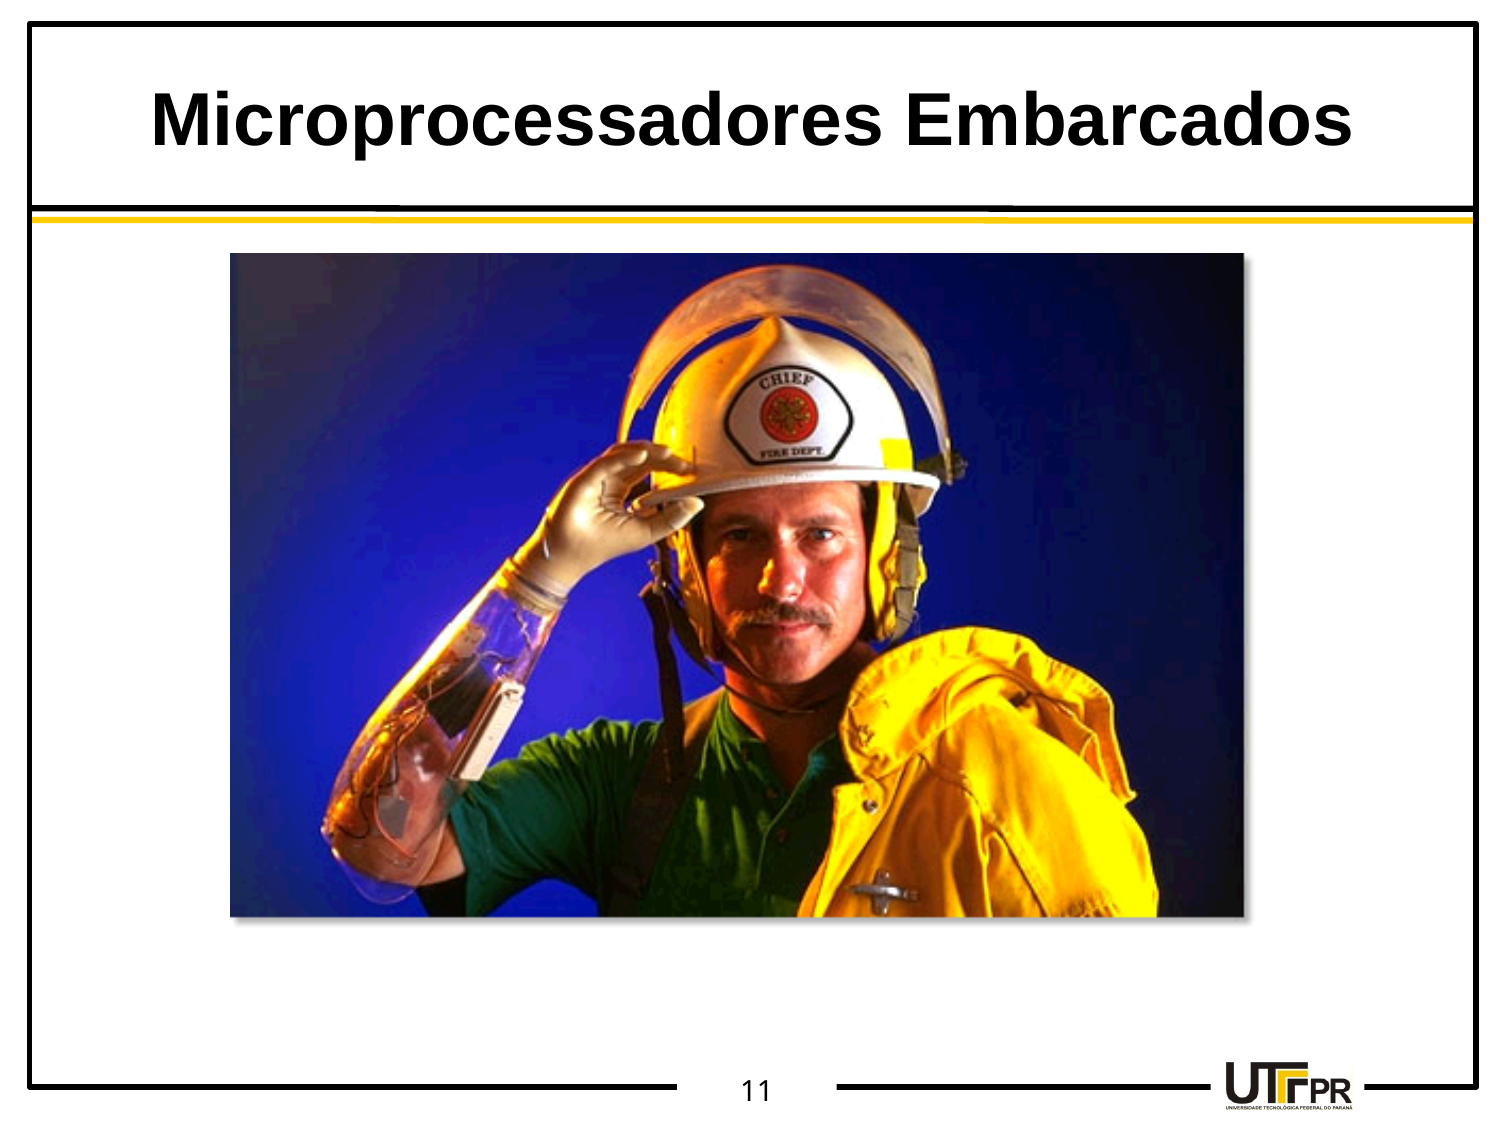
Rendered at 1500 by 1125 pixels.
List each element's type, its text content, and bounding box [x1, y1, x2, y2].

picture [230, 253, 1270, 937]
title Microprocessadores Embarcados [29, 47, 1477, 196]
picture [1225, 1062, 1353, 1110]
